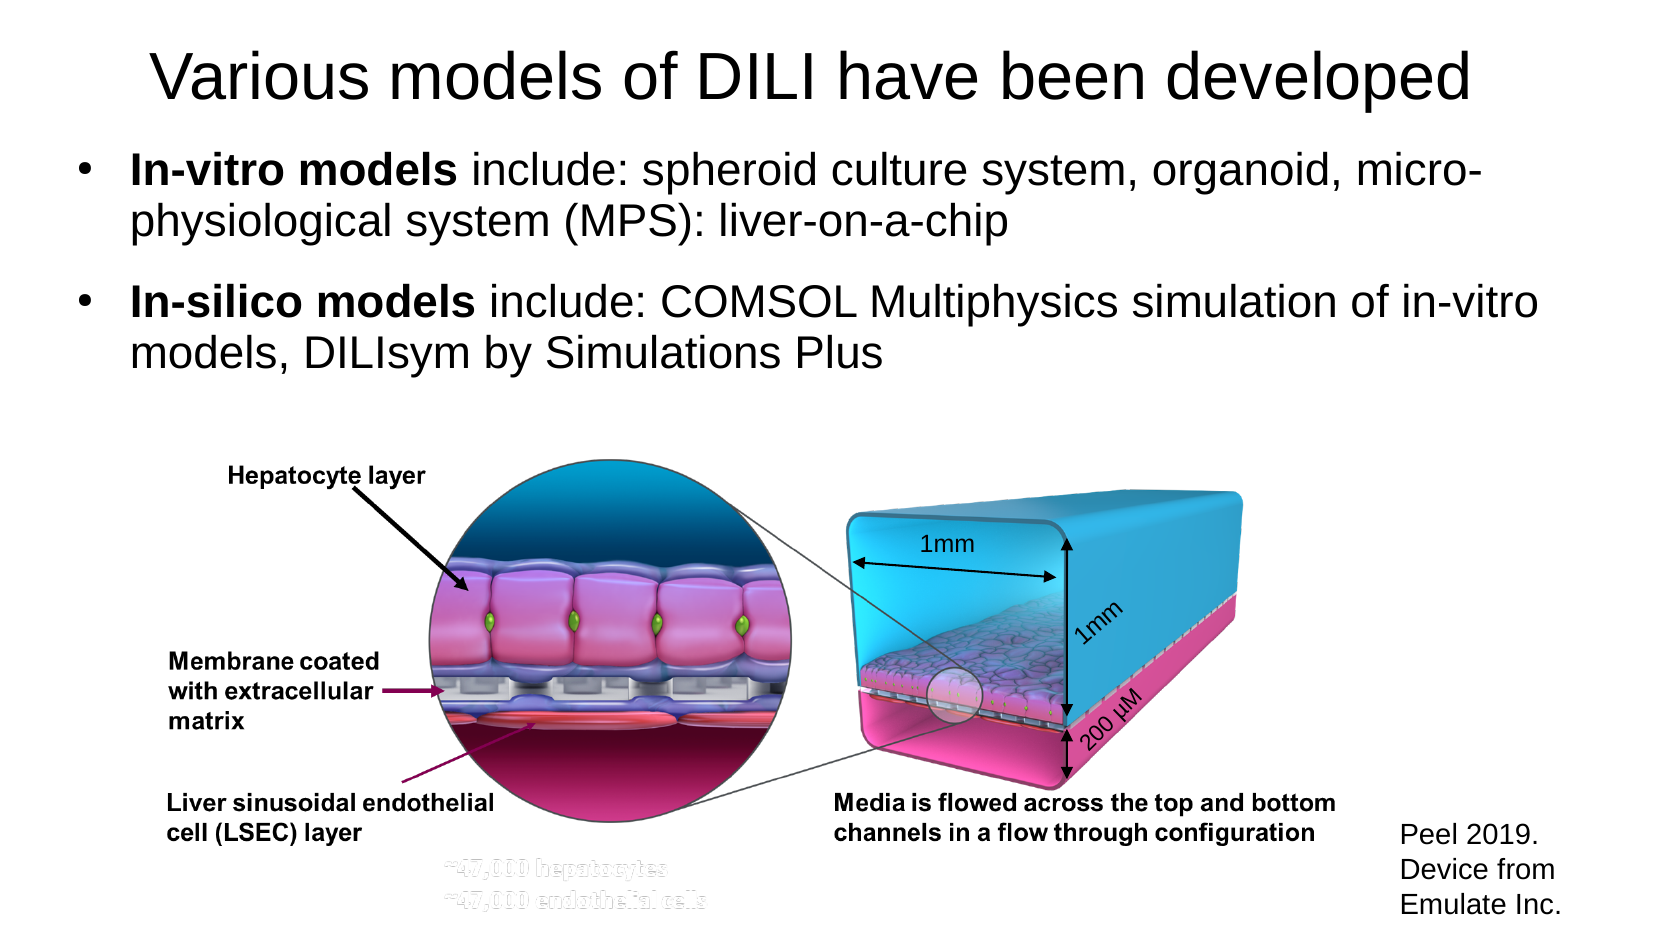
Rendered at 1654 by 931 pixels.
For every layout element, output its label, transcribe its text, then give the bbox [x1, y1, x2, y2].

list Peel 2019. Device from Emulate Inc. [1328, 814, 1625, 931]
text_box 1mm [1050, 509, 1220, 667]
text_box 1mm [904, 520, 1091, 566]
text_box 200 µM [1051, 573, 1258, 776]
title Various models of DILI have been developed [0, 0, 1654, 154]
list In-vitro models include: spheroid culture system, organoid, micro-physiological system (MPS): liver-on-a-chip In-silico models include: COMSOL Multiphysics simulation of in-vitro models, DILIsym by Simulations Plus [59, 154, 1625, 414]
picture [150, 413, 1359, 931]
